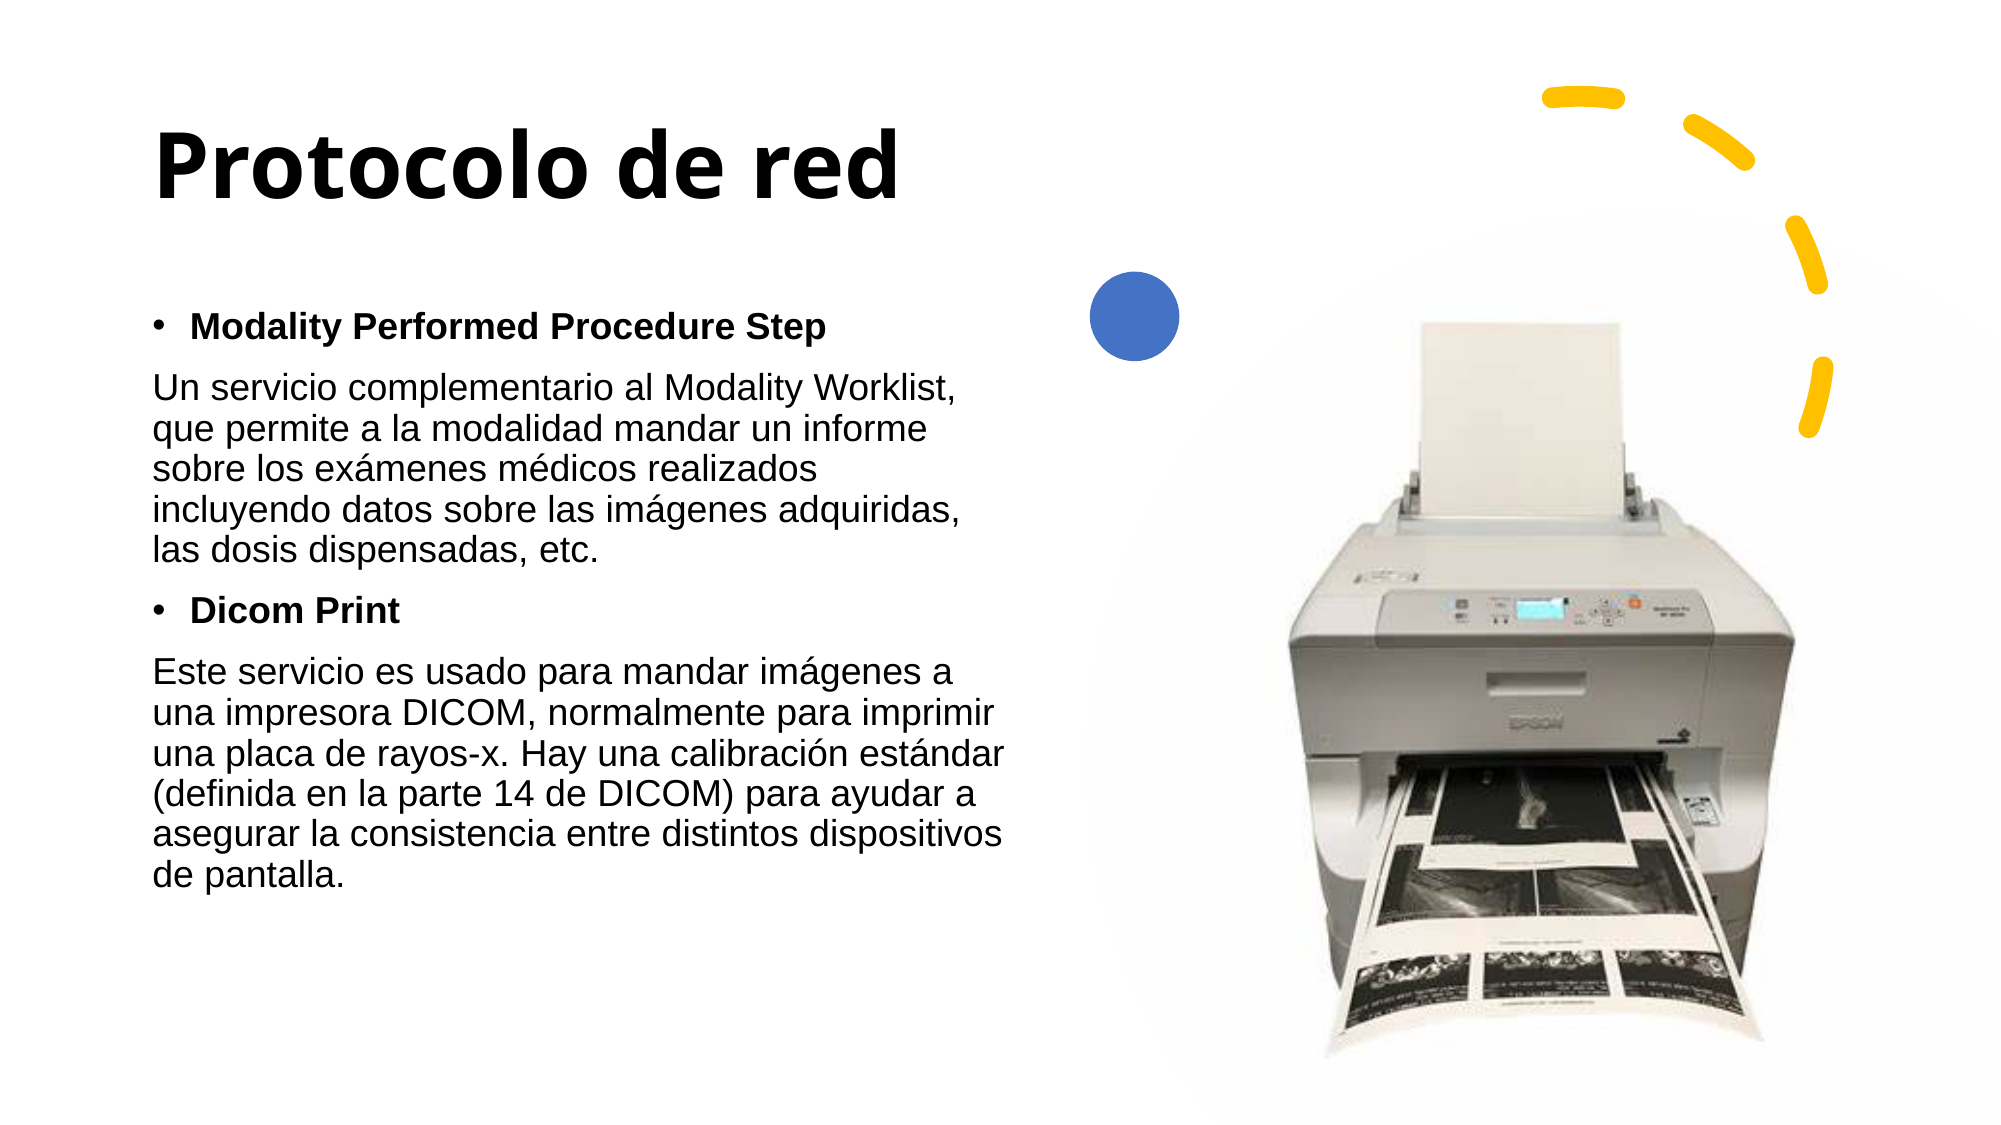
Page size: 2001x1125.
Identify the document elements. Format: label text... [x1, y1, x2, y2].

text_box [1086, 212, 2000, 1125]
text_box [1089, 271, 1180, 362]
title Protocolo de red [137, 59, 1022, 278]
list Modality Performed Procedure Step Un servicio complementario al Modality Worklist, que permite a la modalidad mandar un informe sobre los exámenes médicos realizados incluyendo datos sobre las imágenes adquiridas, las dosis dispensadas, etc. Dicom Print Este servicio es usado para mandar imágenes a una impresora DICOM, normalmente para imprimir una placa de rayos-x. Hay una calibración estándar (definida en la parte 14 de DICOM) para ayudar a asegurar la consistencia entre distintos dispositivos de pantalla. [137, 299, 1022, 1014]
